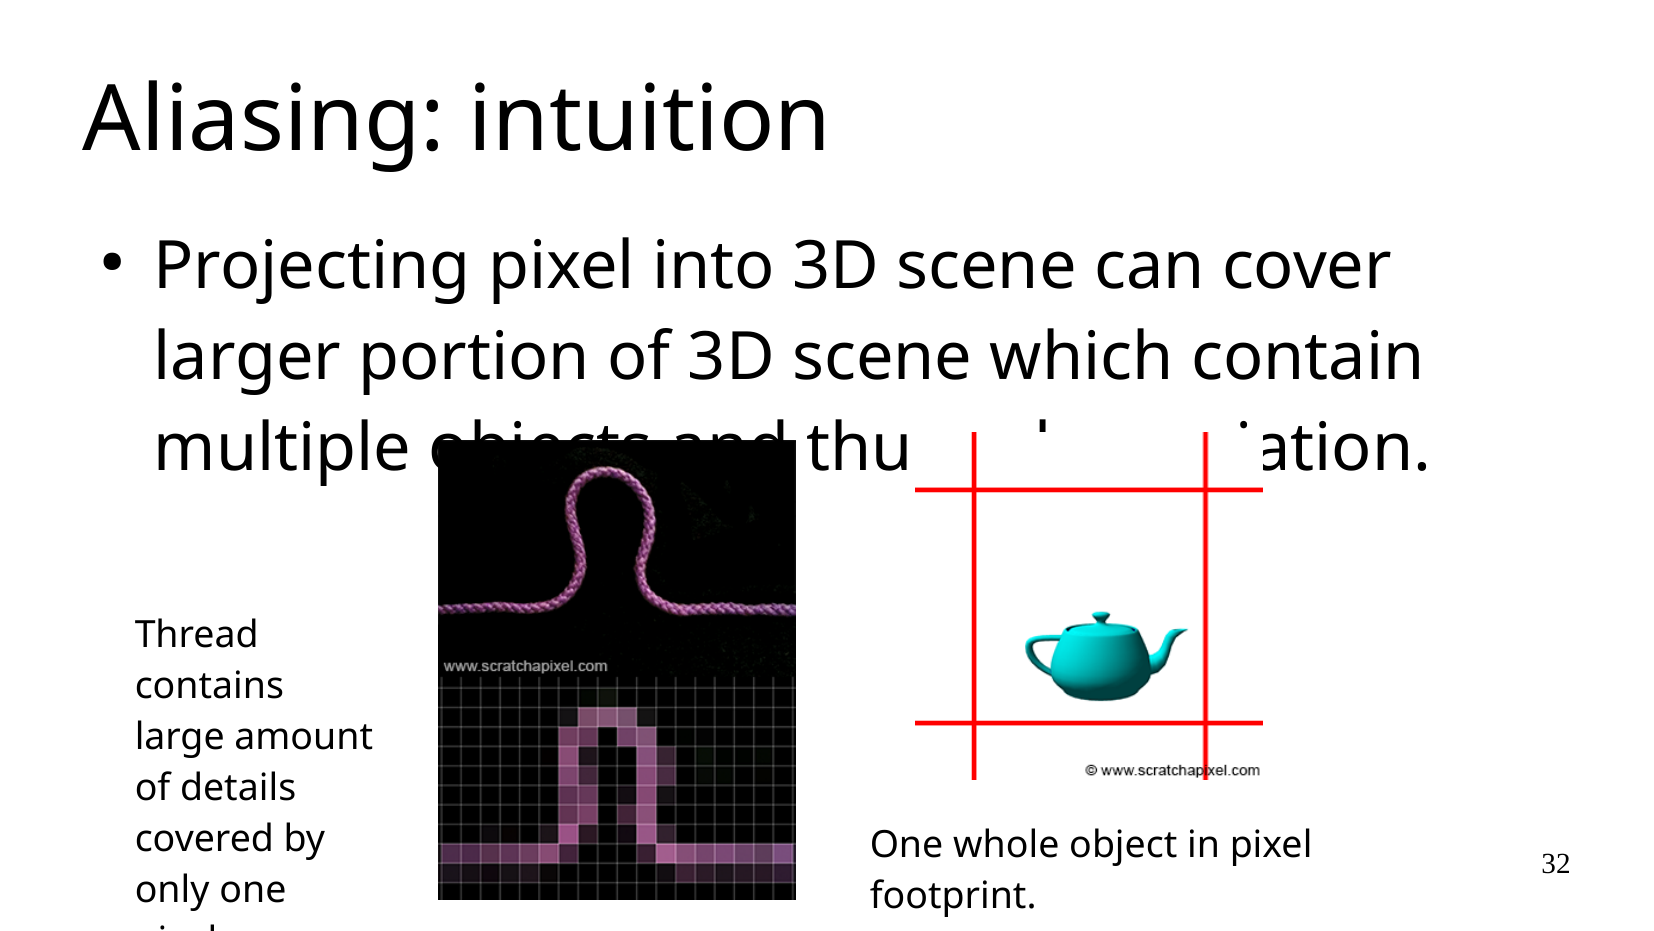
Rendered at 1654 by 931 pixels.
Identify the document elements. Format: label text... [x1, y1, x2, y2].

picture [438, 440, 796, 901]
title Aliasing: intuition [82, 37, 1571, 193]
text_box Thread contains large amount of details covered by only one pixel [120, 600, 391, 801]
list Projecting pixel into 3D scene can cover larger portion of 3D scene which contain multiple objects and thus color variation. [82, 217, 1571, 758]
text_box One whole object in pixel footprint. [855, 810, 1396, 872]
picture [915, 432, 1263, 781]
